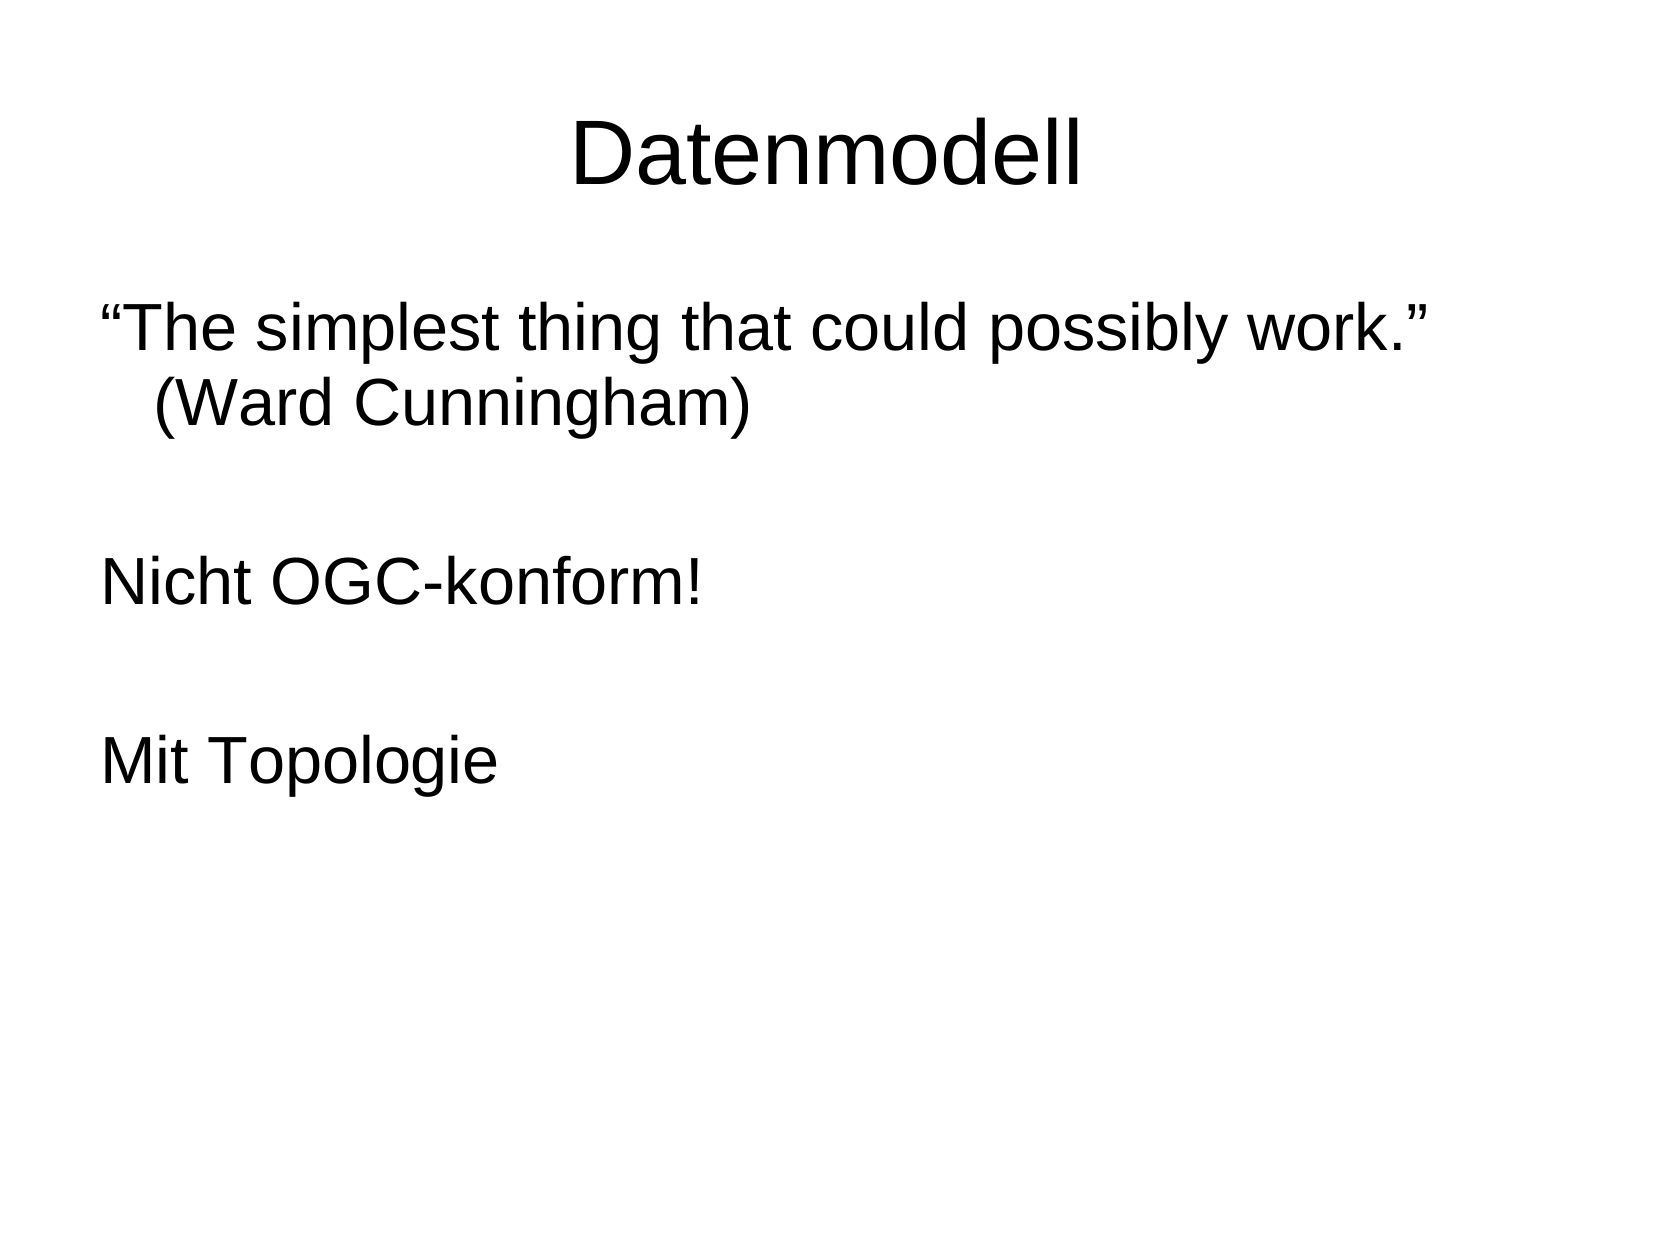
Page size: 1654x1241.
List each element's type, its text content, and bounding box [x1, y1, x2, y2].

list “The simplest thing that could possibly work.” (Ward Cunningham) Nicht OGC-konform! Mit Topologie [82, 290, 1571, 1109]
title Datenmodell [82, 49, 1571, 257]
